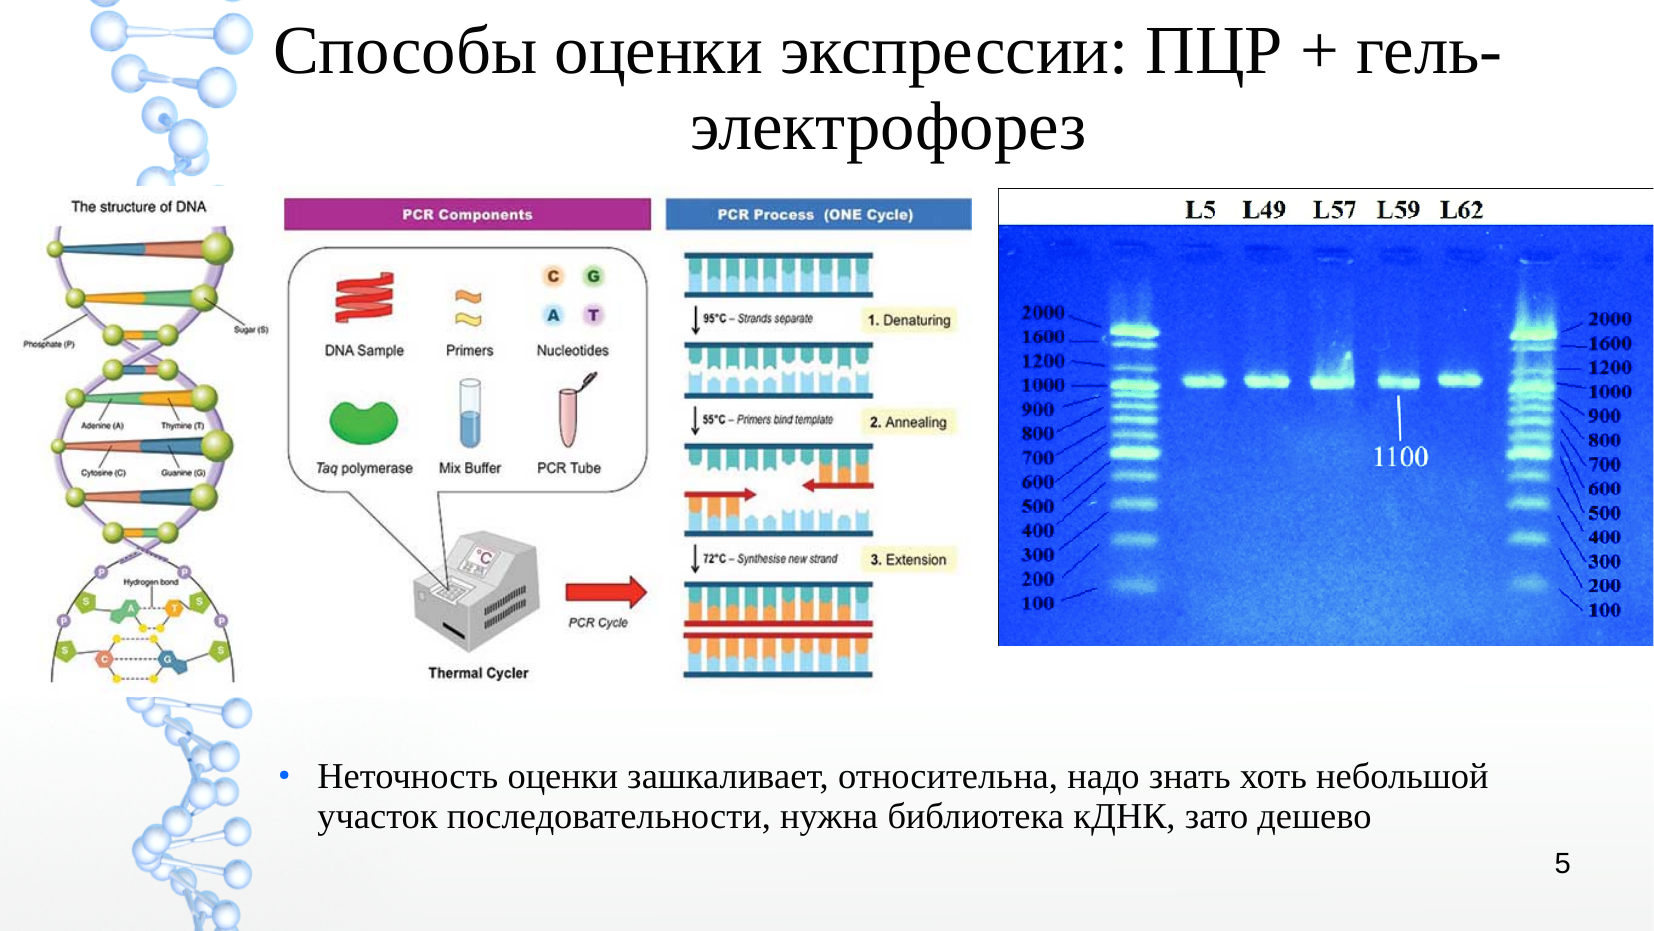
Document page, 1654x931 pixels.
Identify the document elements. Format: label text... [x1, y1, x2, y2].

title Способы оценки экспрессии: ПЦР + гель-электрофорез [224, 11, 1554, 166]
picture [0, 0, 1654, 931]
list Неточность оценки зашкаливает, относительна, надо знать хоть небольшой участок последовательности, нужна библиотека кДНК, зато дешево [265, 755, 1512, 839]
